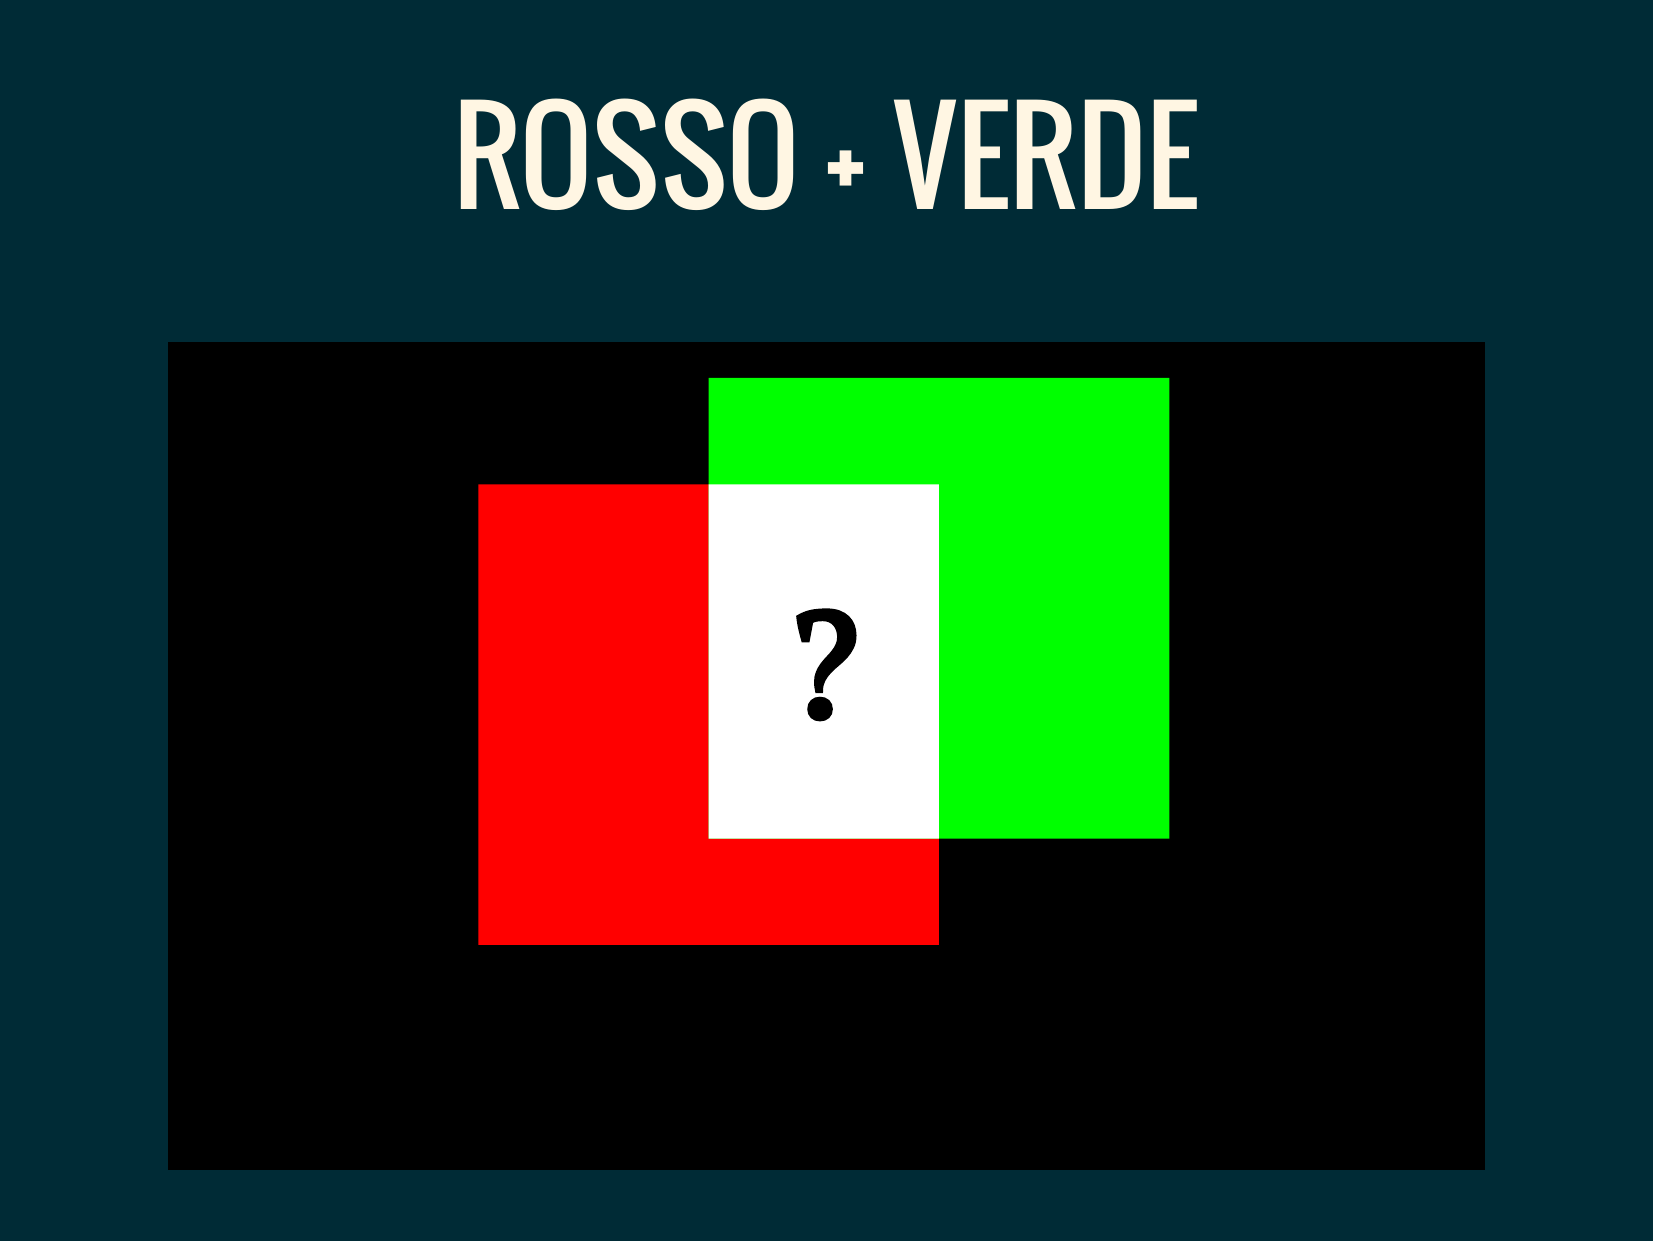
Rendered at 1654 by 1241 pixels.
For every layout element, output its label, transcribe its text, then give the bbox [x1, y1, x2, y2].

title Rosso + Verde [82, 49, 1571, 257]
text_box [168, 342, 1485, 1170]
text_box ? [708, 484, 939, 839]
